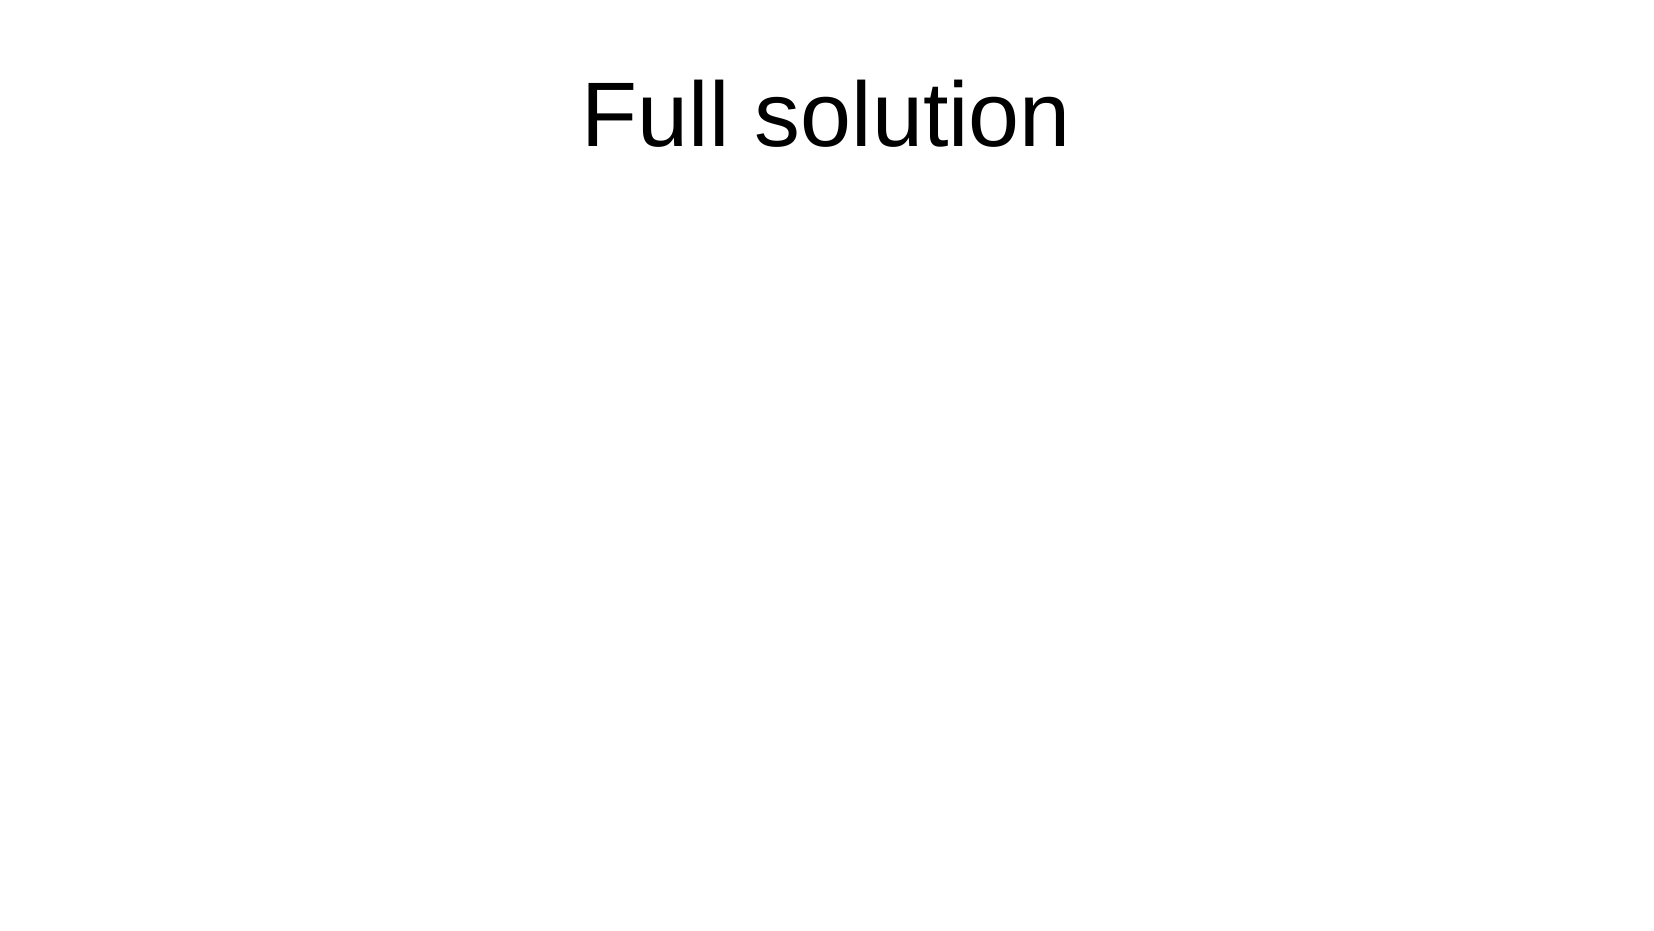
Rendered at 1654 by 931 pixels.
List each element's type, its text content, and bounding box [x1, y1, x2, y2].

title Full solution [82, 37, 1571, 193]
